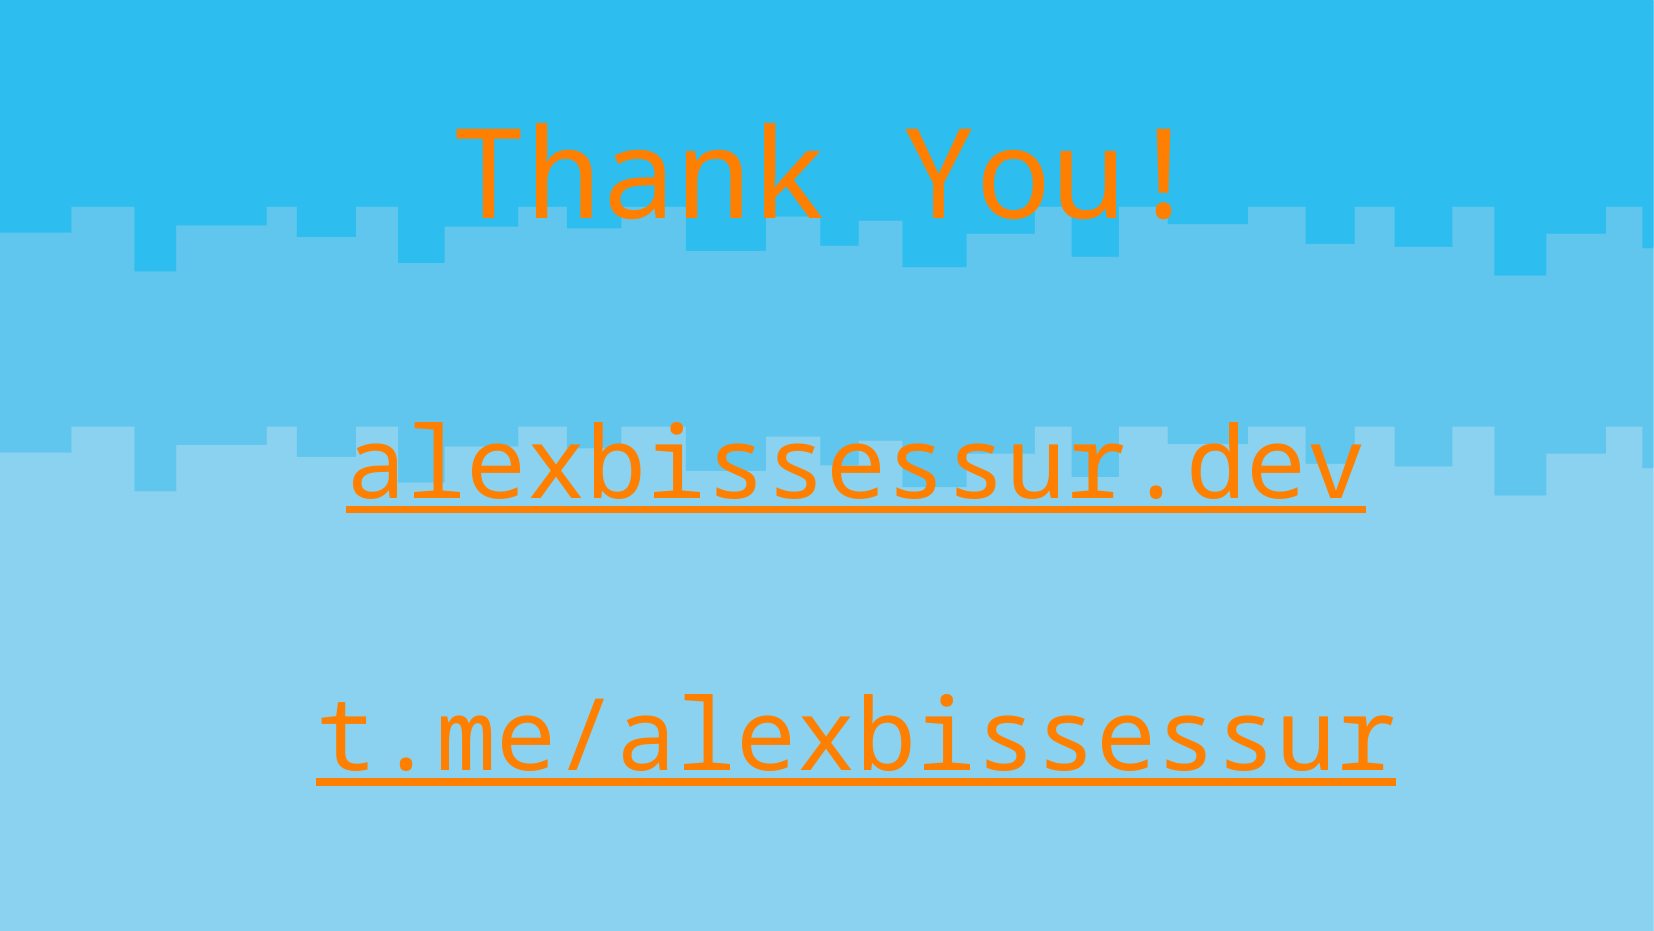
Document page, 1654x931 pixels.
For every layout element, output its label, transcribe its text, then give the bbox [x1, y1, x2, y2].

text_box alexbissessur.dev t.me/alexbissessur moris.social/@AlexB [206, 383, 1506, 931]
picture [0, 0, 1654, 931]
text_box Thank You! [383, 76, 1270, 383]
